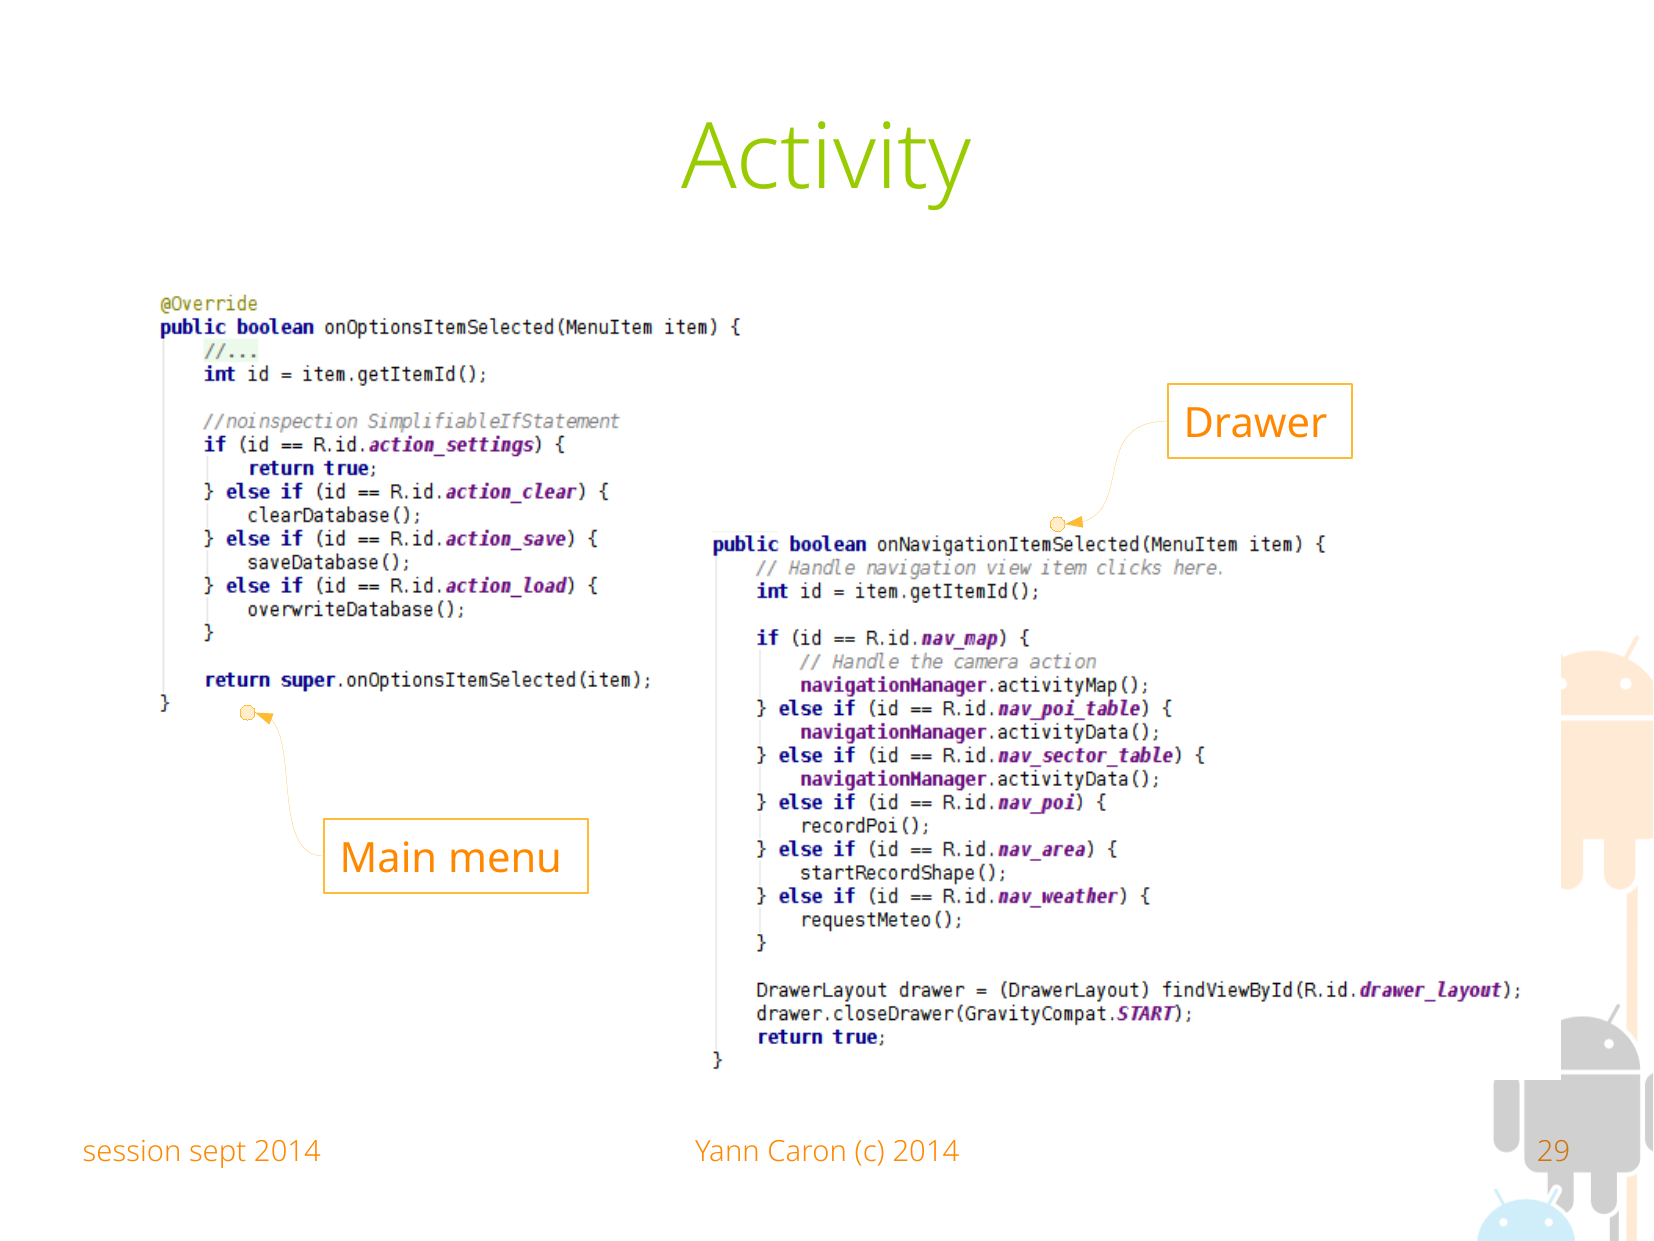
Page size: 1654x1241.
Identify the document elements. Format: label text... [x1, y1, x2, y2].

text_box Drawer [1167, 384, 1352, 451]
title Activity [82, 49, 1571, 257]
picture [141, 284, 1654, 1241]
text_box [1050, 516, 1065, 532]
text_box Main menu [323, 819, 588, 886]
picture [1169, 451, 1351, 457]
text_box [240, 705, 255, 721]
